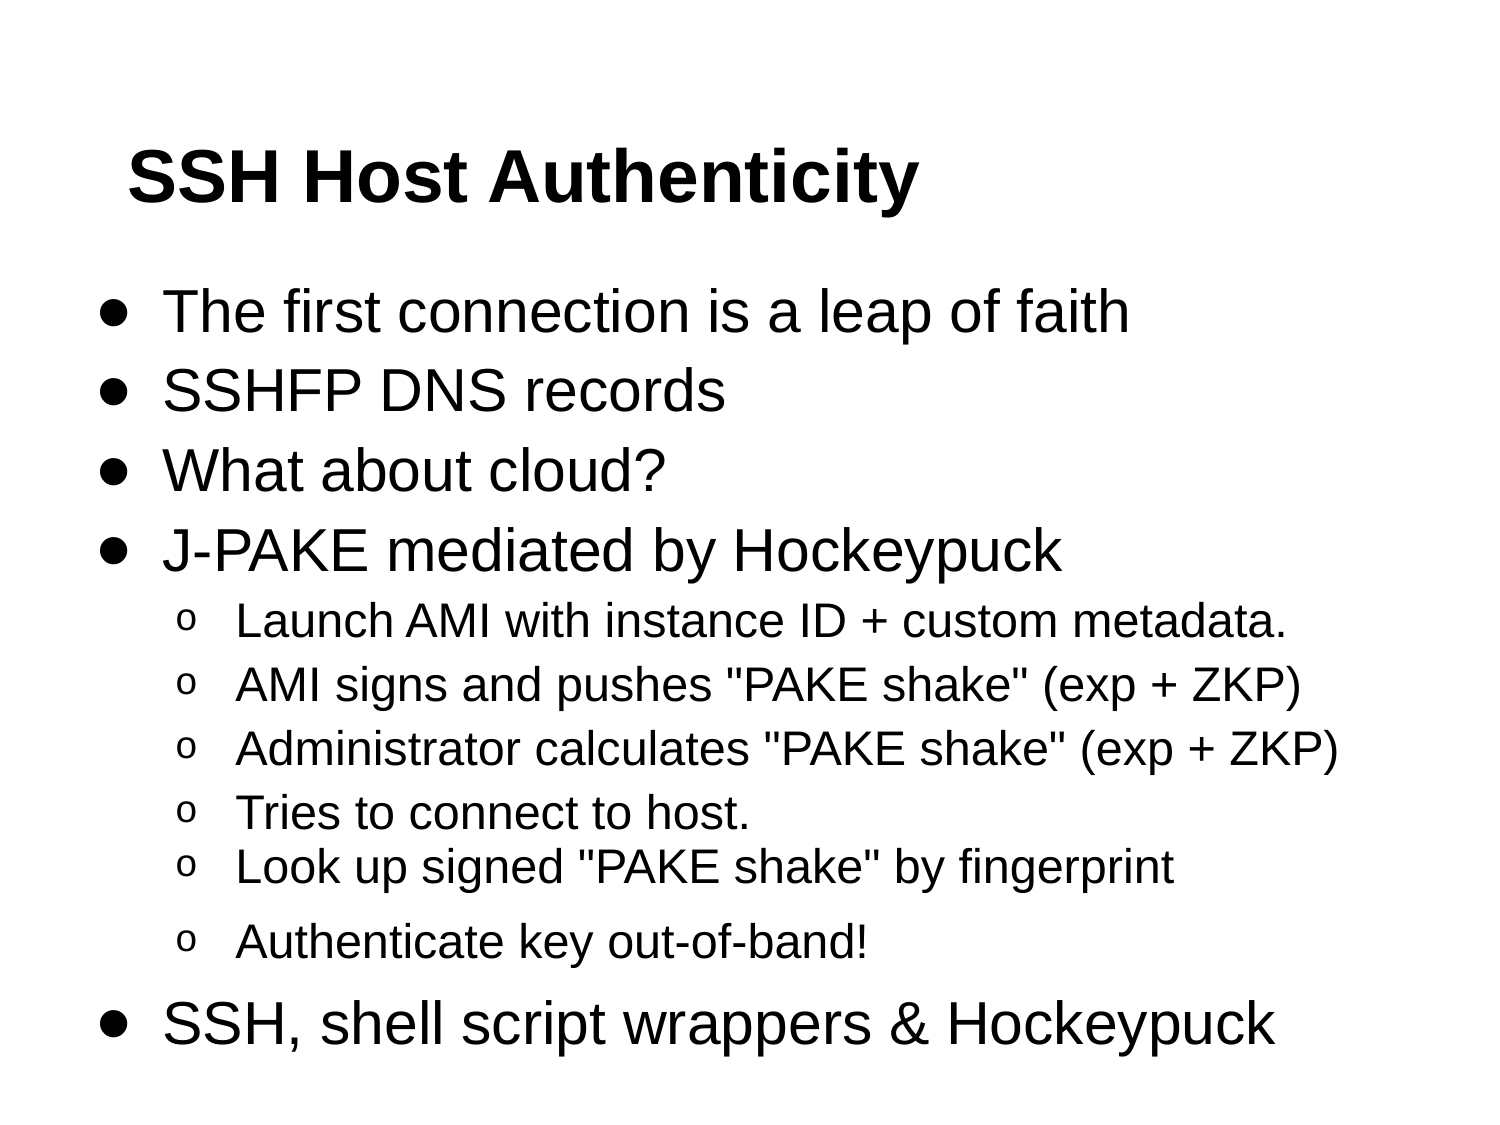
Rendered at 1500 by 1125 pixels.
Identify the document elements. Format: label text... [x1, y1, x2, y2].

title SSH Host Authenticity [75, 45, 1425, 233]
list The first connection is a leap of faith SSHFP DNS records What about cloud? J-PAKE mediated by Hockeypuck Launch AMI with instance ID + custom metadata. AMI signs and pushes "PAKE shake" (exp + ZKP) Administrator calculates "PAKE shake" (exp + ZKP) Tries to connect to host. Look up signed "PAKE shake" by fingerprint Authenticate key out-of-band! SSH, shell script wrappers & Hockeypuck [75, 262, 1425, 1078]
